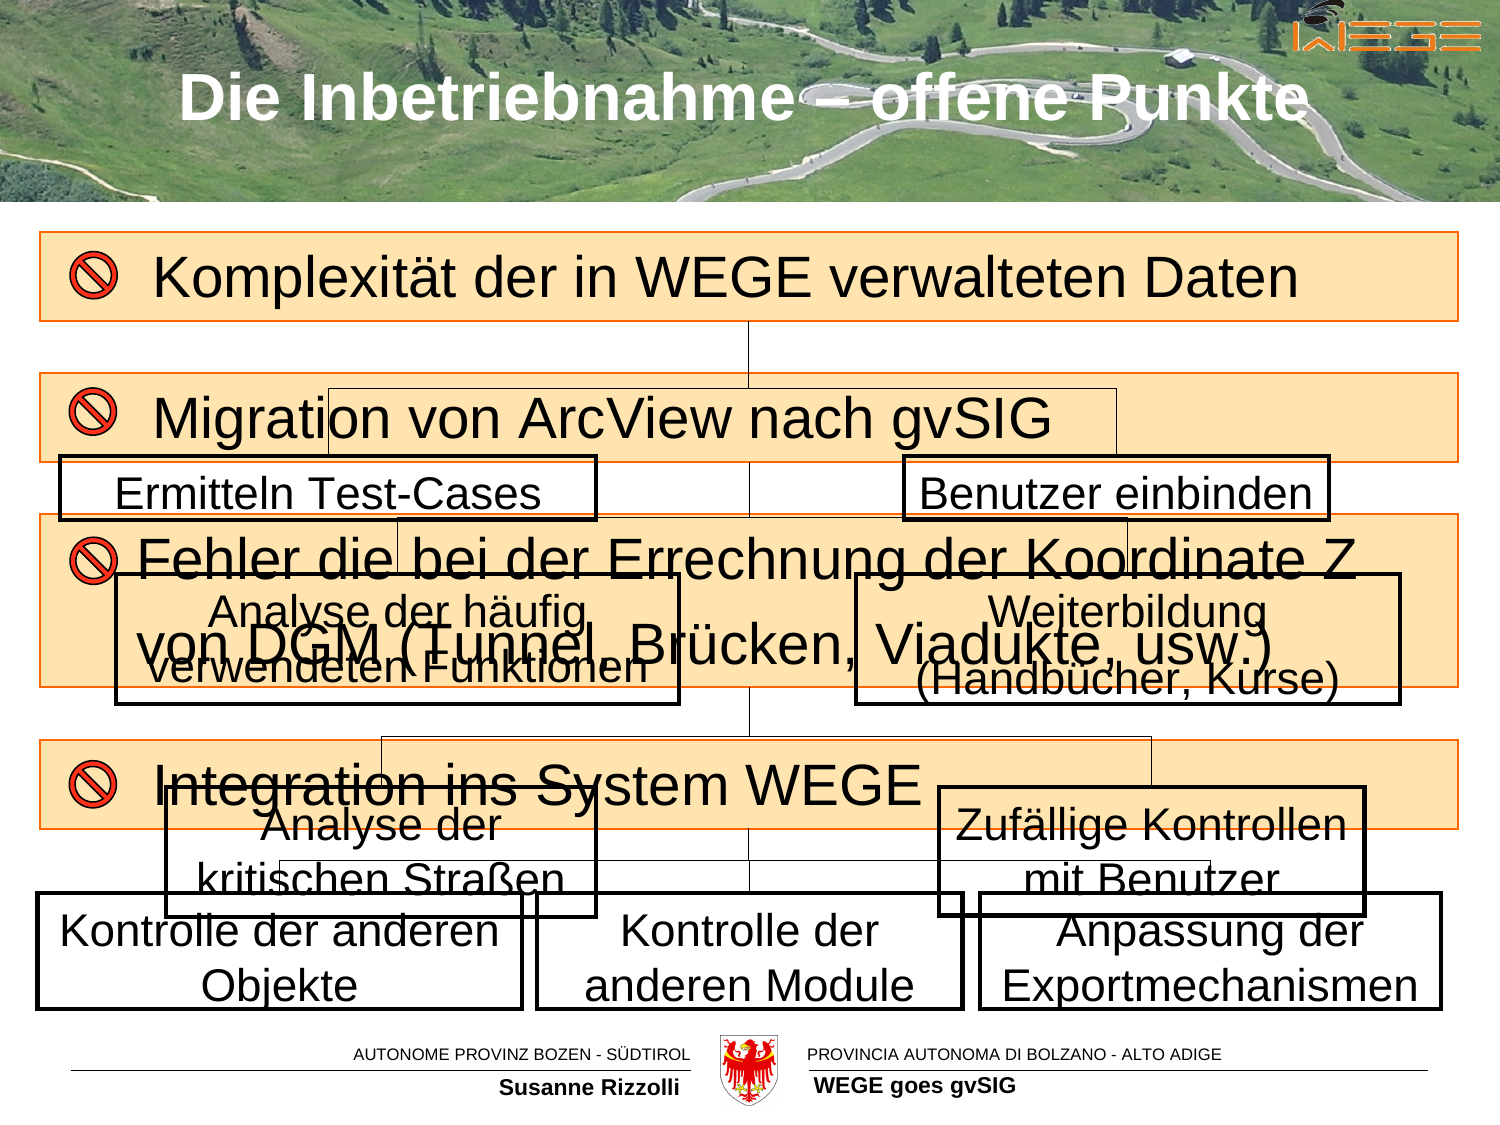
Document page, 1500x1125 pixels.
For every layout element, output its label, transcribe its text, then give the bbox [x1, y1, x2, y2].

text_box [70, 537, 118, 585]
text_box Migration von ArcView nach gvSIG [329, 389, 1116, 463]
list Integration ins System WEGE [1152, 739, 1458, 829]
text_box Fehler die bei der Errechnung der Koordinate Z von DGM (Tunnel, Brücken, Viadukte, usw.) [40, 514, 397, 688]
list Integration ins System WEGE [382, 739, 1151, 829]
text_box Zufällige Kontrollen mit Benutzer [939, 862, 1210, 916]
text_box Fehler die bei der Errechnung der Koordinate Z von DGM (Tunnel, Brücken, Viadukte, usw.) [398, 519, 1127, 688]
text_box Fehler die bei der Errechnung der Koordinate Z von DGM (Tunnel, Brücken, Viadukte, usw.) [1128, 514, 1459, 688]
text_box Analyse der kritischen Straßen [166, 786, 597, 893]
text_box Komplexität der in WEGE verwalteten Daten [40, 231, 1458, 322]
text_box [69, 760, 117, 808]
text_box [70, 251, 118, 299]
text_box Analyse der kritischen Straßen [320, 862, 495, 893]
list Integration ins System WEGE [40, 739, 381, 829]
text_box Zufällige Kontrollen mit Benutzer [939, 786, 1365, 892]
text_box Benutzer einbinden [903, 456, 1329, 521]
text_box Analyse der kritischen Straßen [504, 862, 597, 917]
text_box Analyse der häufig verwendeten Funktionen [116, 574, 680, 705]
title Die Inbetriebnahme – offene Punkte [70, 0, 1421, 188]
text_box Kontrolle der anderen Objekte [37, 893, 522, 1010]
text_box Migration von ArcView nach gvSIG [40, 372, 748, 463]
text_box Kontrolle der anderen Module [537, 893, 963, 1010]
picture [720, 1035, 778, 1106]
picture [0, 72, 1500, 202]
text_box Anpassung der Exportmechanismen [979, 892, 1441, 1010]
text_box Ermitteln Test-Cases [59, 456, 597, 521]
text_box [69, 387, 117, 436]
text_box Weiterbildung (Handbücher, Kurse) [856, 574, 1400, 705]
text_box Analyse der kritischen Straßen [280, 862, 316, 893]
text_box Migration von ArcView nach gvSIG [749, 372, 1459, 463]
